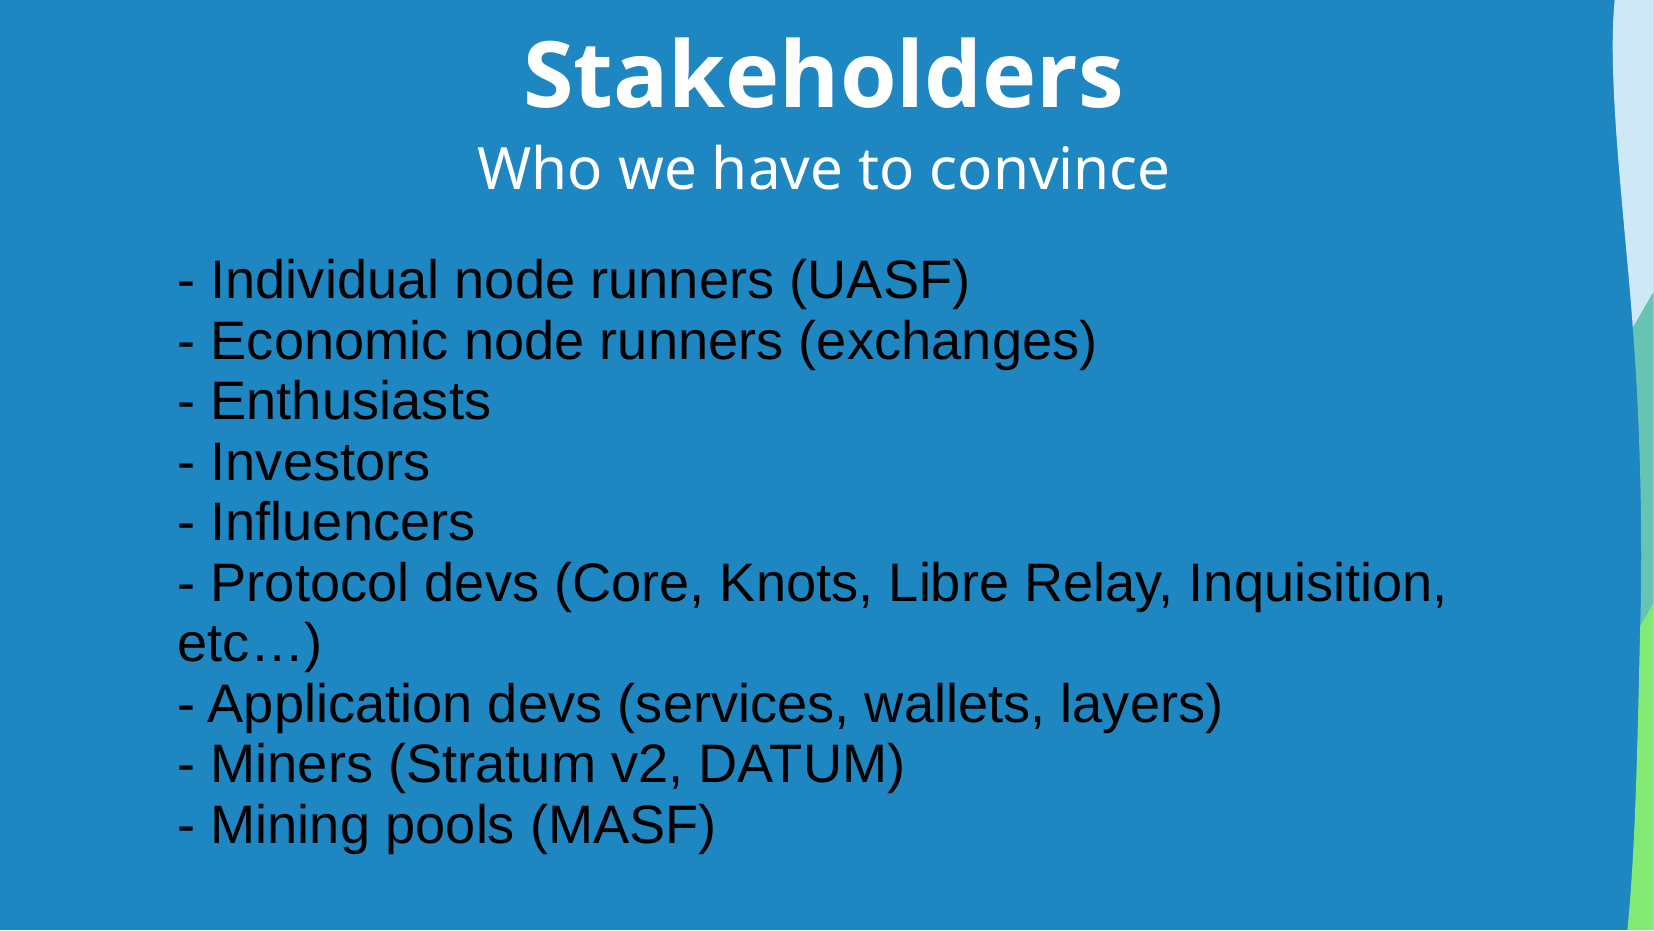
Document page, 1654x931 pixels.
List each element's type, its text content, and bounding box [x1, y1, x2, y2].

text_box Stakeholders [126, 8, 1522, 134]
text_box - Individual node runners (UASF) - Economic node runners (exchanges) - Enthusiasts - Investors - Influencers - Protocol devs (Core, Knots, Libre Relay, Inquisition, etc…) - Application devs (services, wallets, layers) - Miners (Stratum v2, DATUM) - Mining pools (MASF) [162, 242, 1558, 886]
text_box Who we have to convince [142, 123, 1506, 209]
